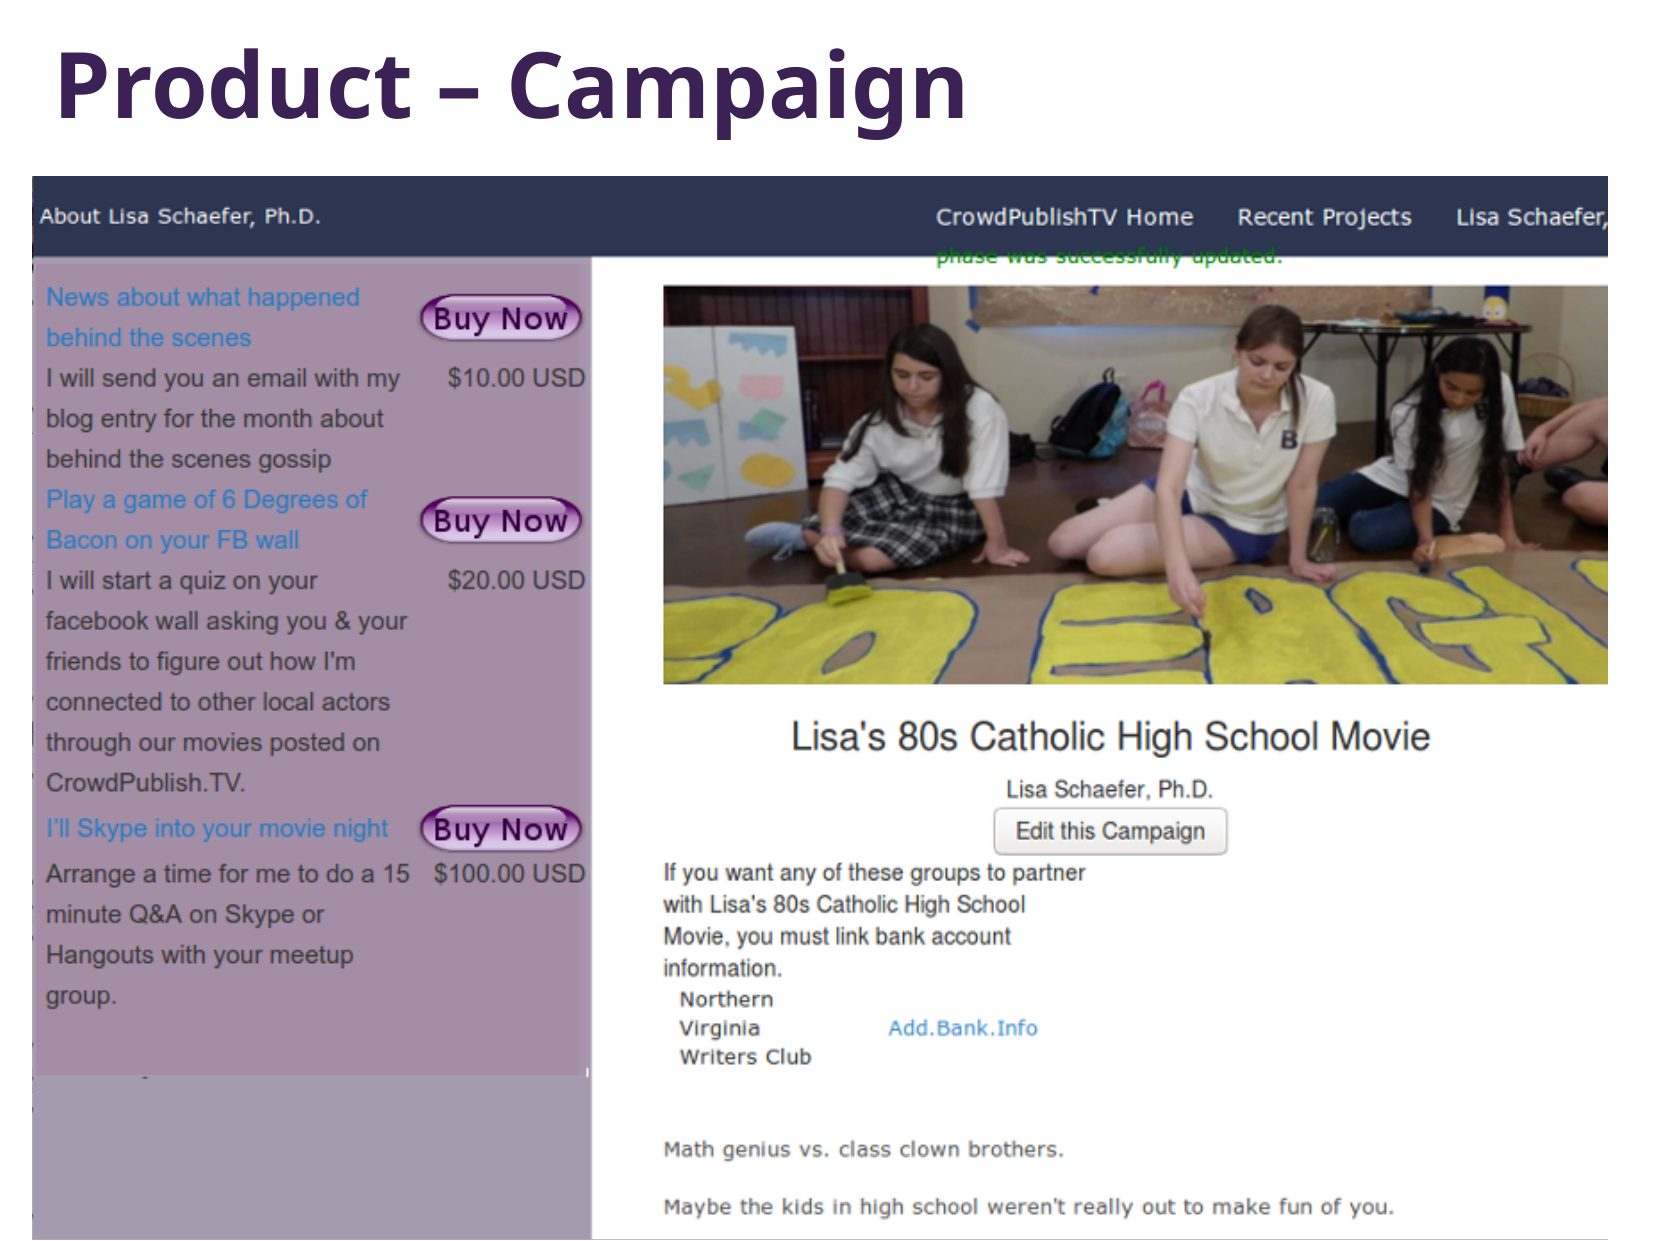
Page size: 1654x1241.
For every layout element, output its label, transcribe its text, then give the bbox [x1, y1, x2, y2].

text_box Product – Campaign [53, 14, 1631, 150]
picture [32, 176, 1608, 1241]
